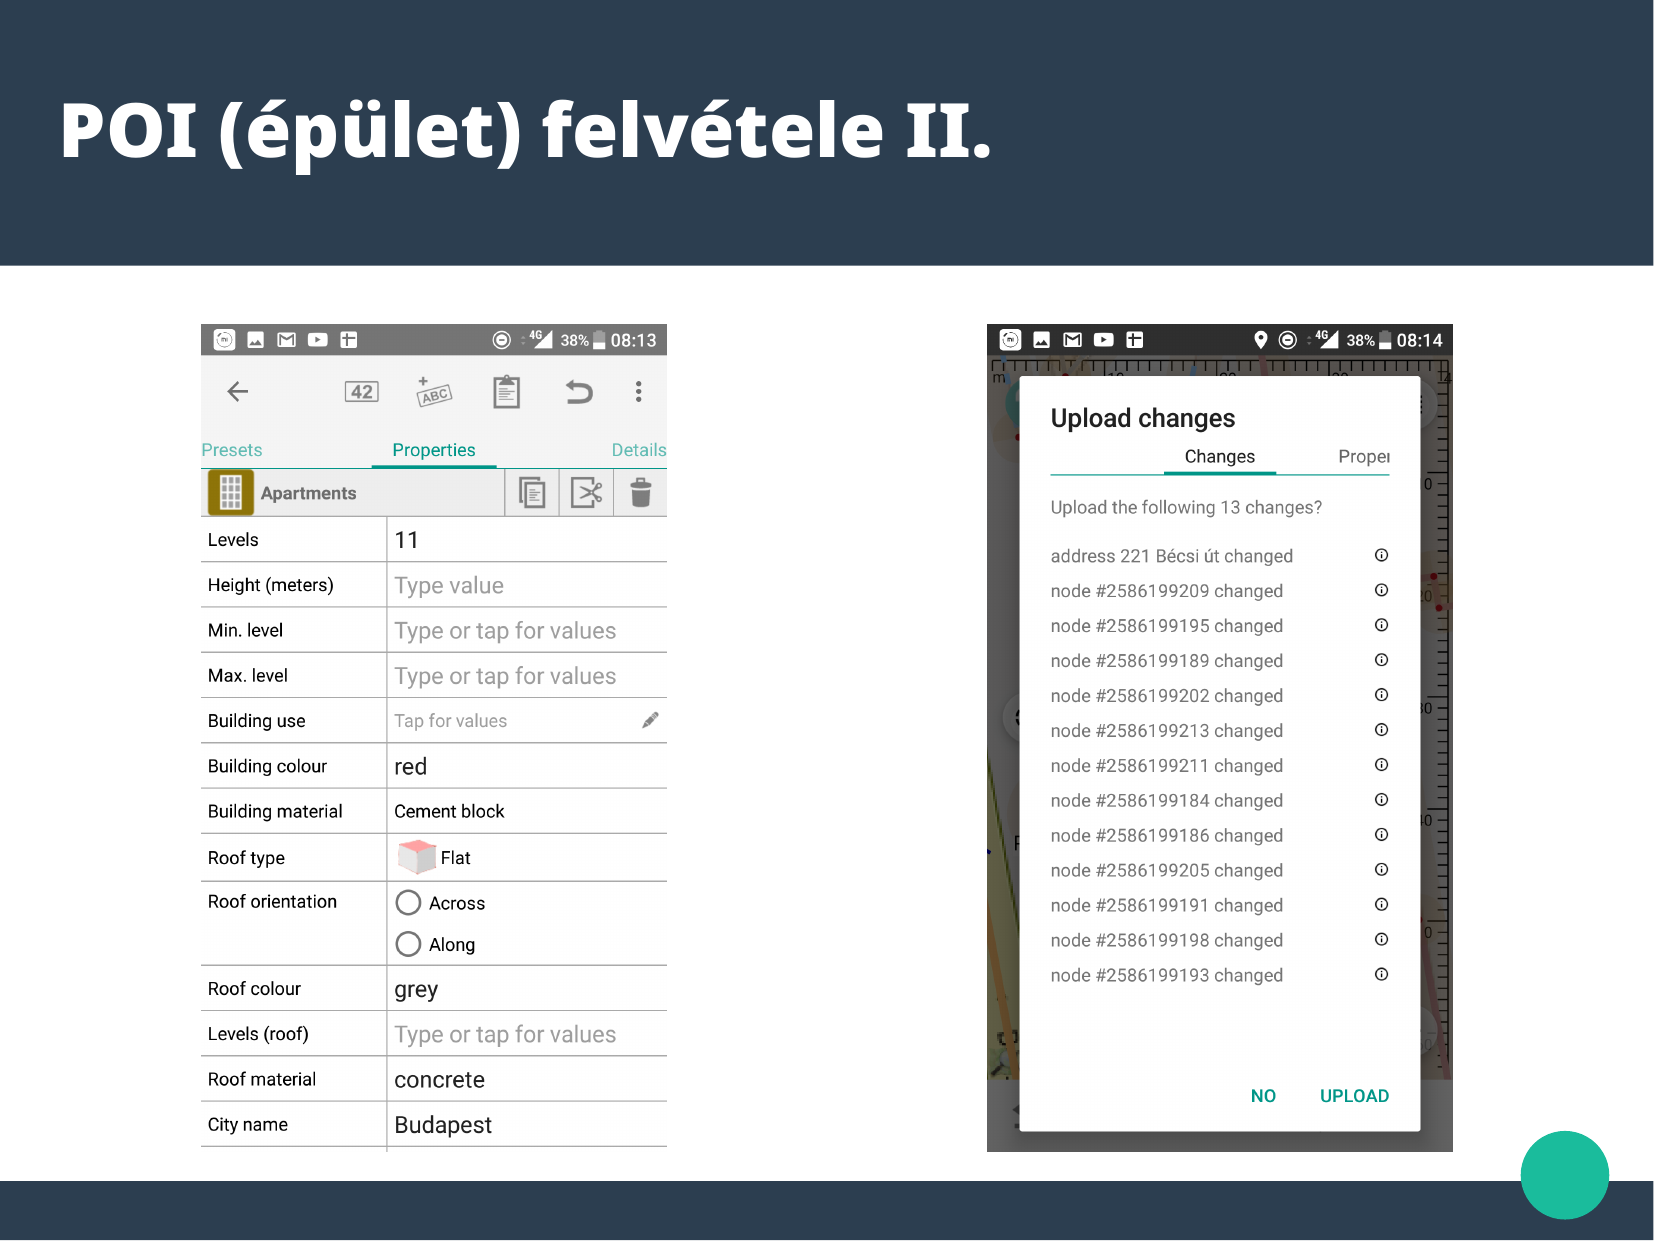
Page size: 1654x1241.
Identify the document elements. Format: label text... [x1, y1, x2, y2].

title POI (épület) felvétele II. [59, 49, 1595, 207]
picture [987, 324, 1453, 1152]
picture [201, 324, 667, 1152]
